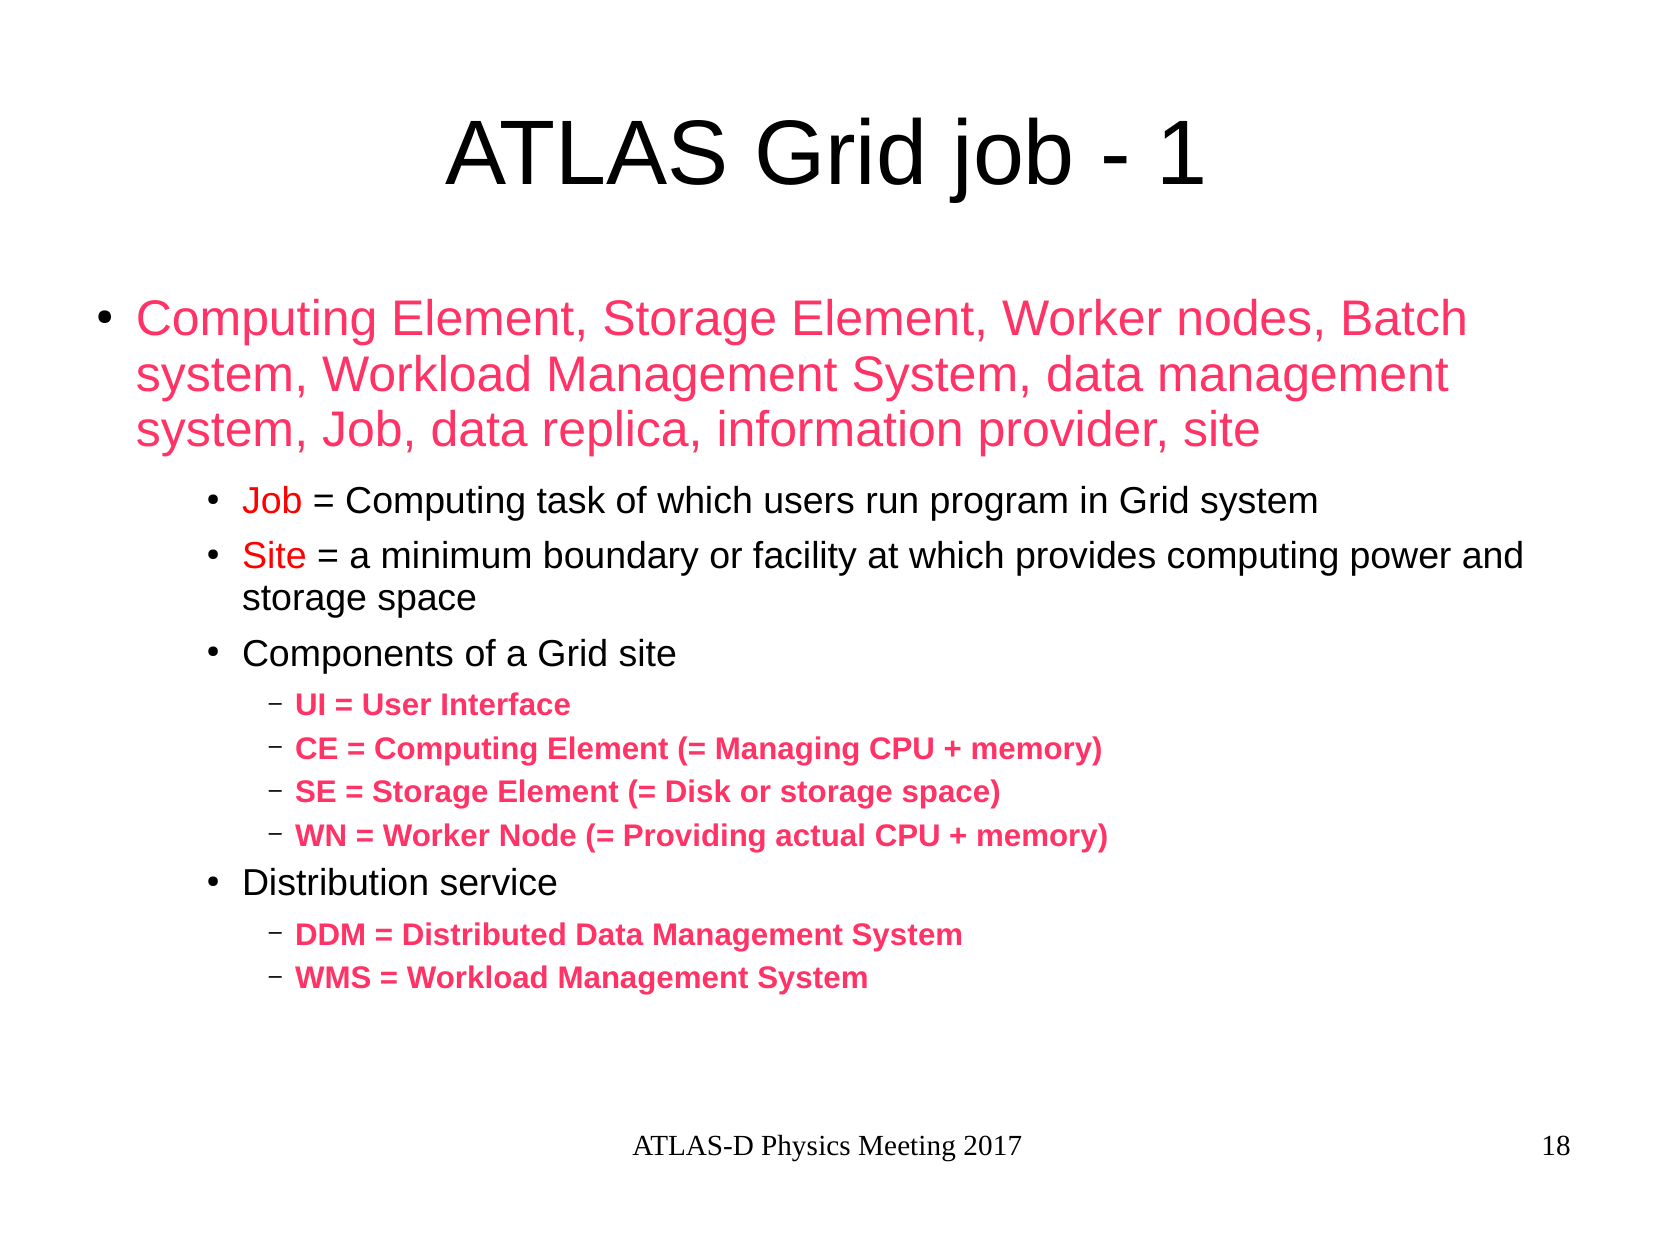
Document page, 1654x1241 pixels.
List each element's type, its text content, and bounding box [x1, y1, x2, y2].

title ATLAS Grid job - 1 [82, 49, 1571, 257]
list Computing Element, Storage Element, Worker nodes, Batch system, Workload Management System, data management system, Job, data replica, information provider, site Job = Computing task of which users run program in Grid system Site = a minimum boundary or facility at which provides computing power and storage space Components of a Grid site UI = User Interface CE = Computing Element (= Managing CPU + memory) SE = Storage Element (= Disk or storage space) WN = Worker Node (= Providing actual CPU + memory) Distribution service DDM = Distributed Data Management System WMS = Workload Management System [82, 290, 1571, 1010]
